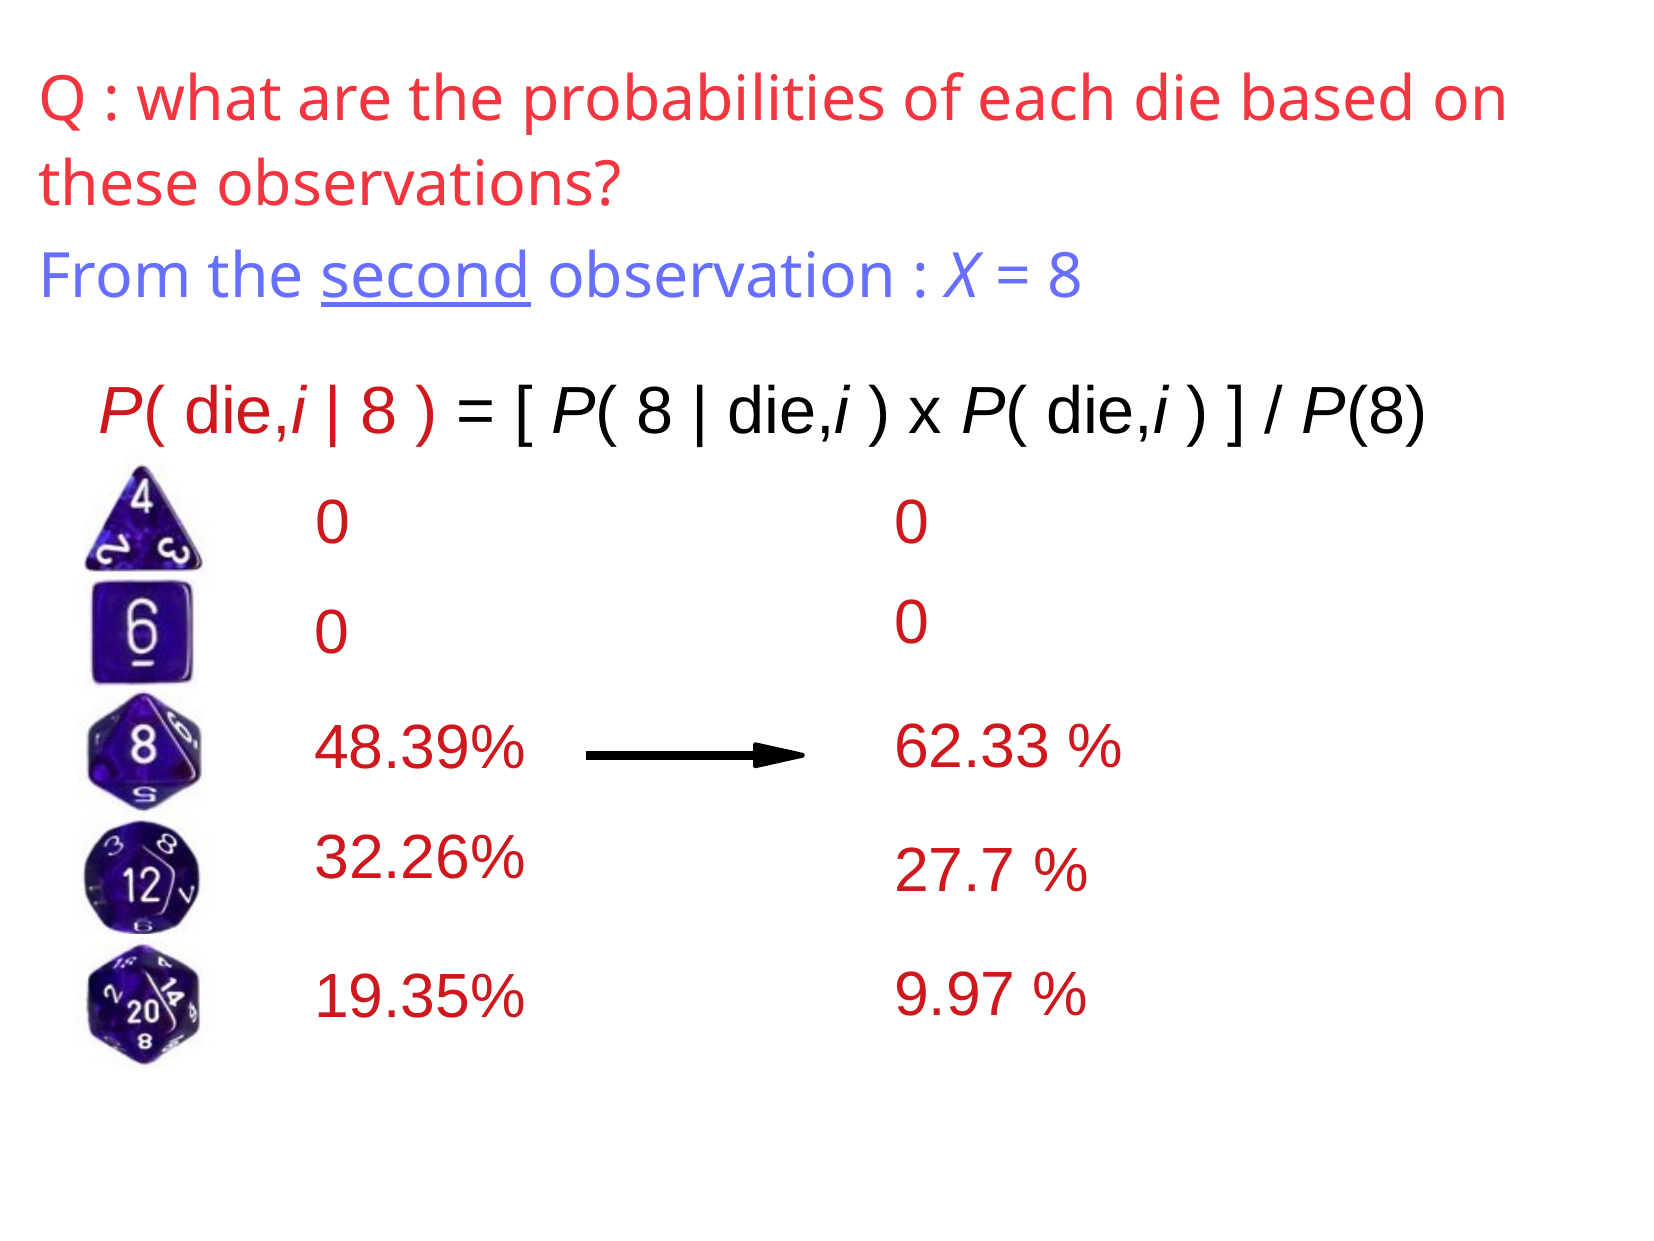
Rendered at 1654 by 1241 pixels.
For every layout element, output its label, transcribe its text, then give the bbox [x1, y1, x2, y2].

text_box From the second observation : X = 8 [23, 223, 1647, 378]
text_box 48.39% [299, 704, 542, 790]
text_box 0 [879, 479, 944, 564]
picture [71, 453, 214, 1070]
text_box 0 [879, 579, 944, 665]
text_box 19.35% [299, 953, 542, 1038]
text_box 0 [300, 479, 366, 564]
text_box Q : what are the probabilities of each die based on these observations? [23, 46, 1647, 201]
text_box P( die,i | 8 ) = [ P( 8 | die,i ) x P( die,i ) ] / P(8) [84, 378, 1543, 455]
text_box 32.26% [299, 814, 542, 899]
text_box 0 [299, 589, 364, 675]
text_box 9.97 % [879, 951, 1104, 1037]
text_box 62.33 % [879, 703, 1139, 789]
text_box 27.7 % [879, 827, 1104, 913]
